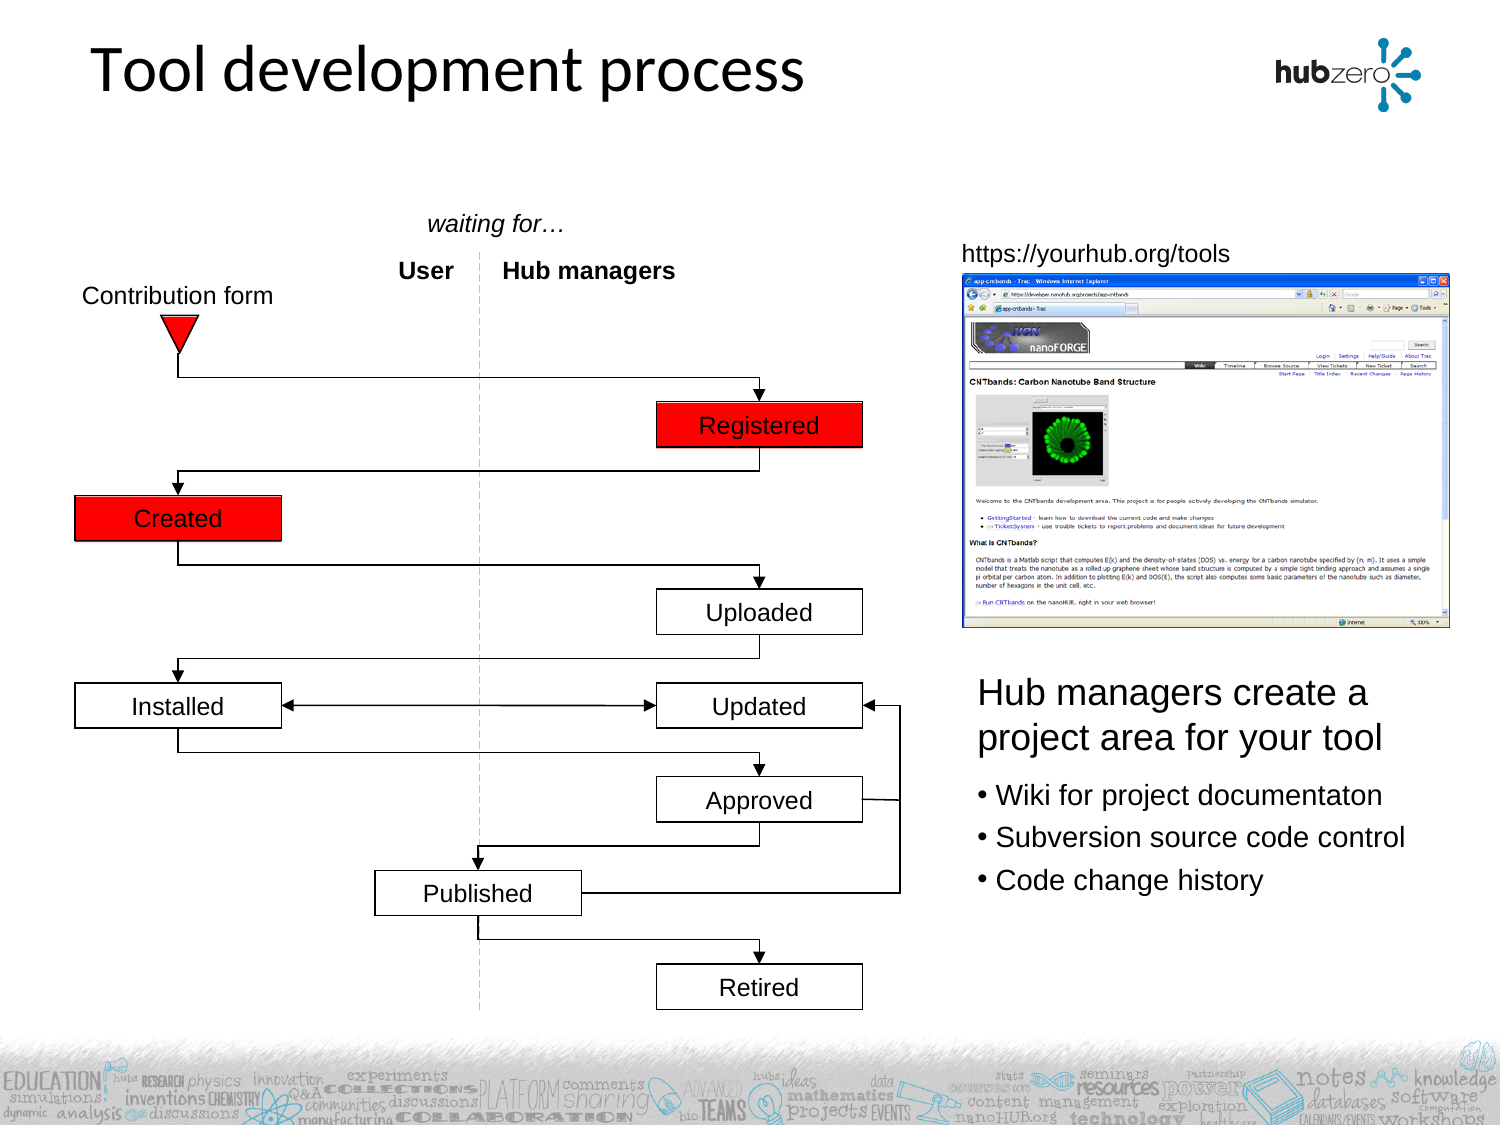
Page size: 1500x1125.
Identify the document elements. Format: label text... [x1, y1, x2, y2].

title Tool development process [75, 12, 1249, 118]
text_box Uploaded [656, 589, 863, 635]
text_box [170, 329, 190, 349]
text_box Installed [74, 682, 282, 729]
text_box Updated [656, 682, 863, 729]
text_box Approved [656, 776, 863, 822]
text_box https://yourhub.org/tools [946, 229, 1247, 275]
text_box User [318, 246, 469, 304]
text_box Retired [656, 964, 863, 1010]
picture [962, 273, 1450, 628]
text_box Contribution form [12, 271, 344, 329]
text_box Published [374, 870, 582, 916]
text_box Hub managers create a project area for your tool Wiki for project documentaton Subversion source code control Code change history [962, 660, 1441, 904]
text_box Created [74, 495, 282, 541]
text_box waiting for… [337, 200, 657, 257]
text_box Registered [656, 401, 863, 447]
text_box Hub managers [487, 246, 726, 304]
picture [1272, 35, 1424, 115]
picture [0, 1034, 1500, 1125]
